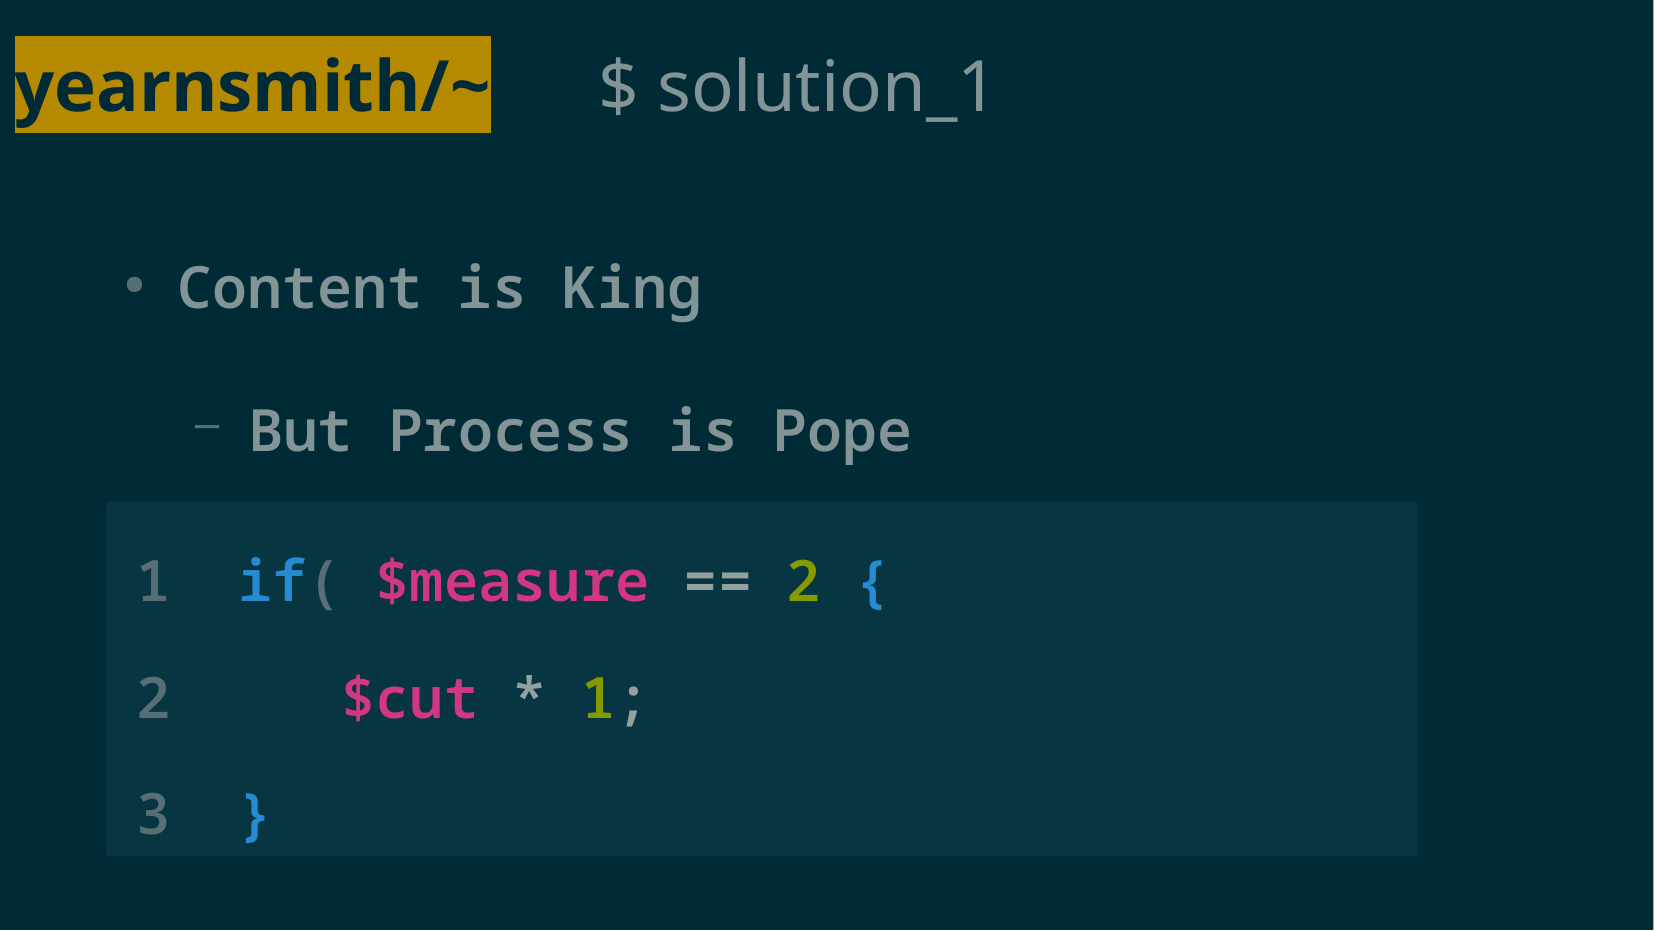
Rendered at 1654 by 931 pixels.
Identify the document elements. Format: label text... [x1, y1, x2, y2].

title $ solution_1 [598, 0, 1364, 172]
list Content is King But Process is Pope [106, 206, 1595, 502]
list 1 If( $measure == 2 { 2 $cut * 1; 3 } [106, 501, 1418, 857]
title Yearnsmith/~ [14, 40, 555, 128]
